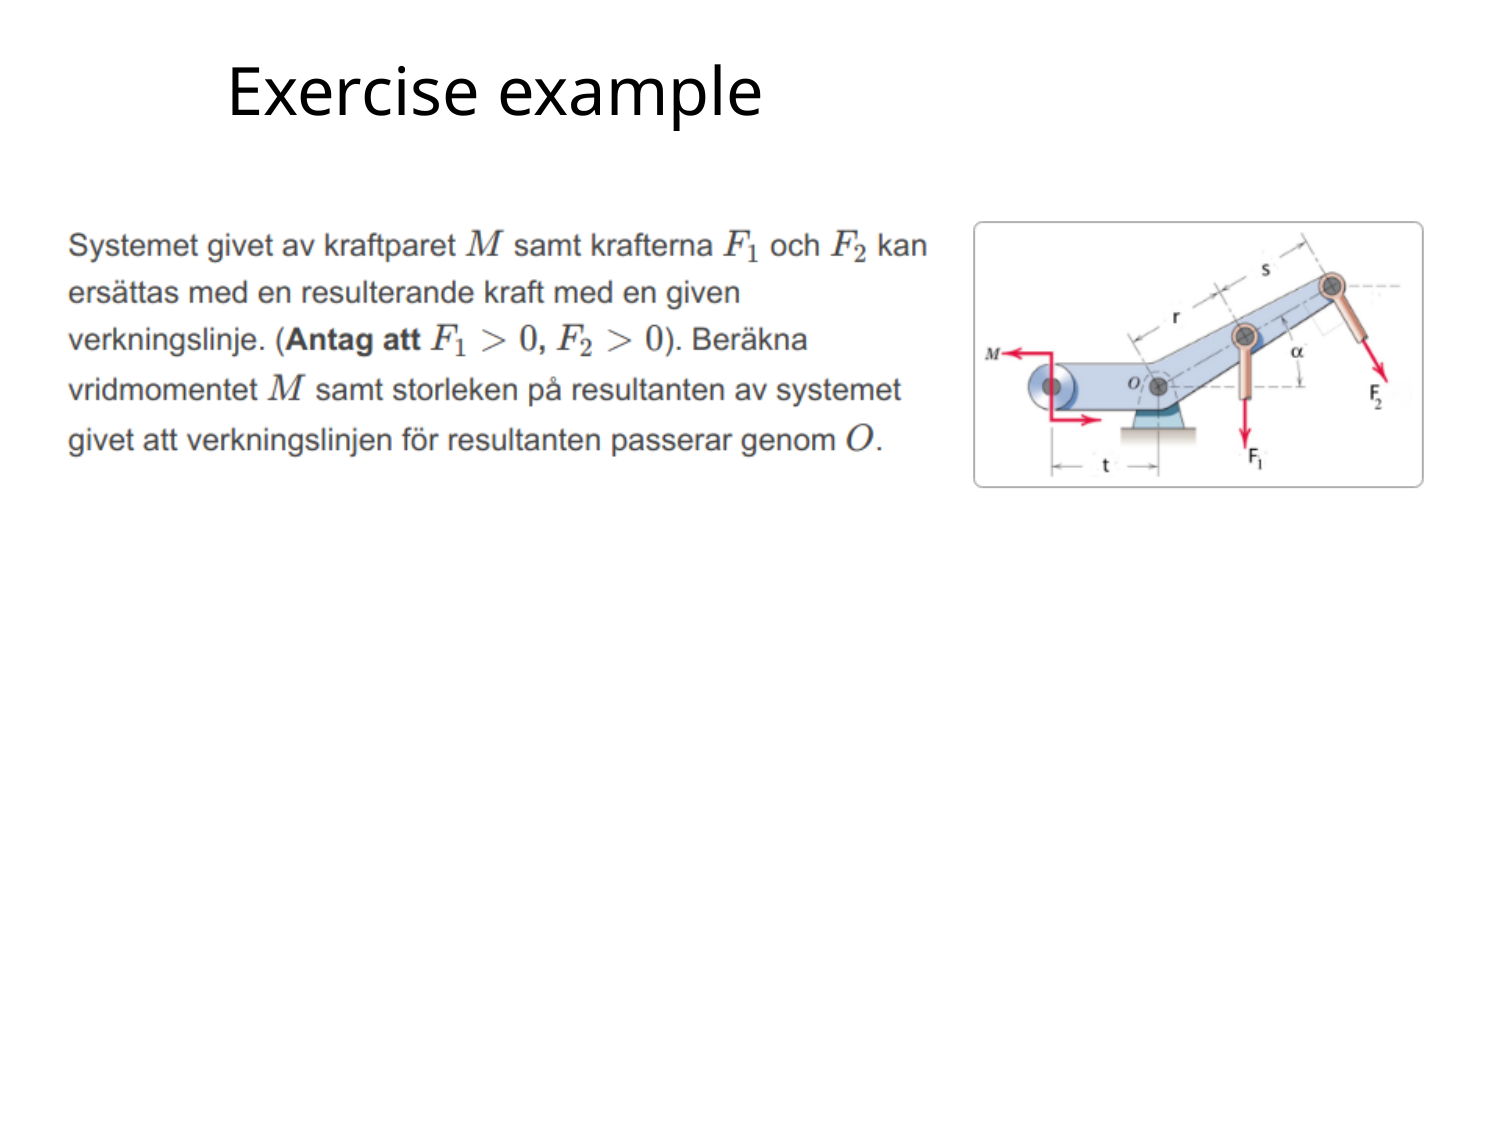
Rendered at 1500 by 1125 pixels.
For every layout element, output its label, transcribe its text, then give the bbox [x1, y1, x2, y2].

text_box Exercise example [211, 33, 1336, 153]
picture [62, 220, 1438, 496]
